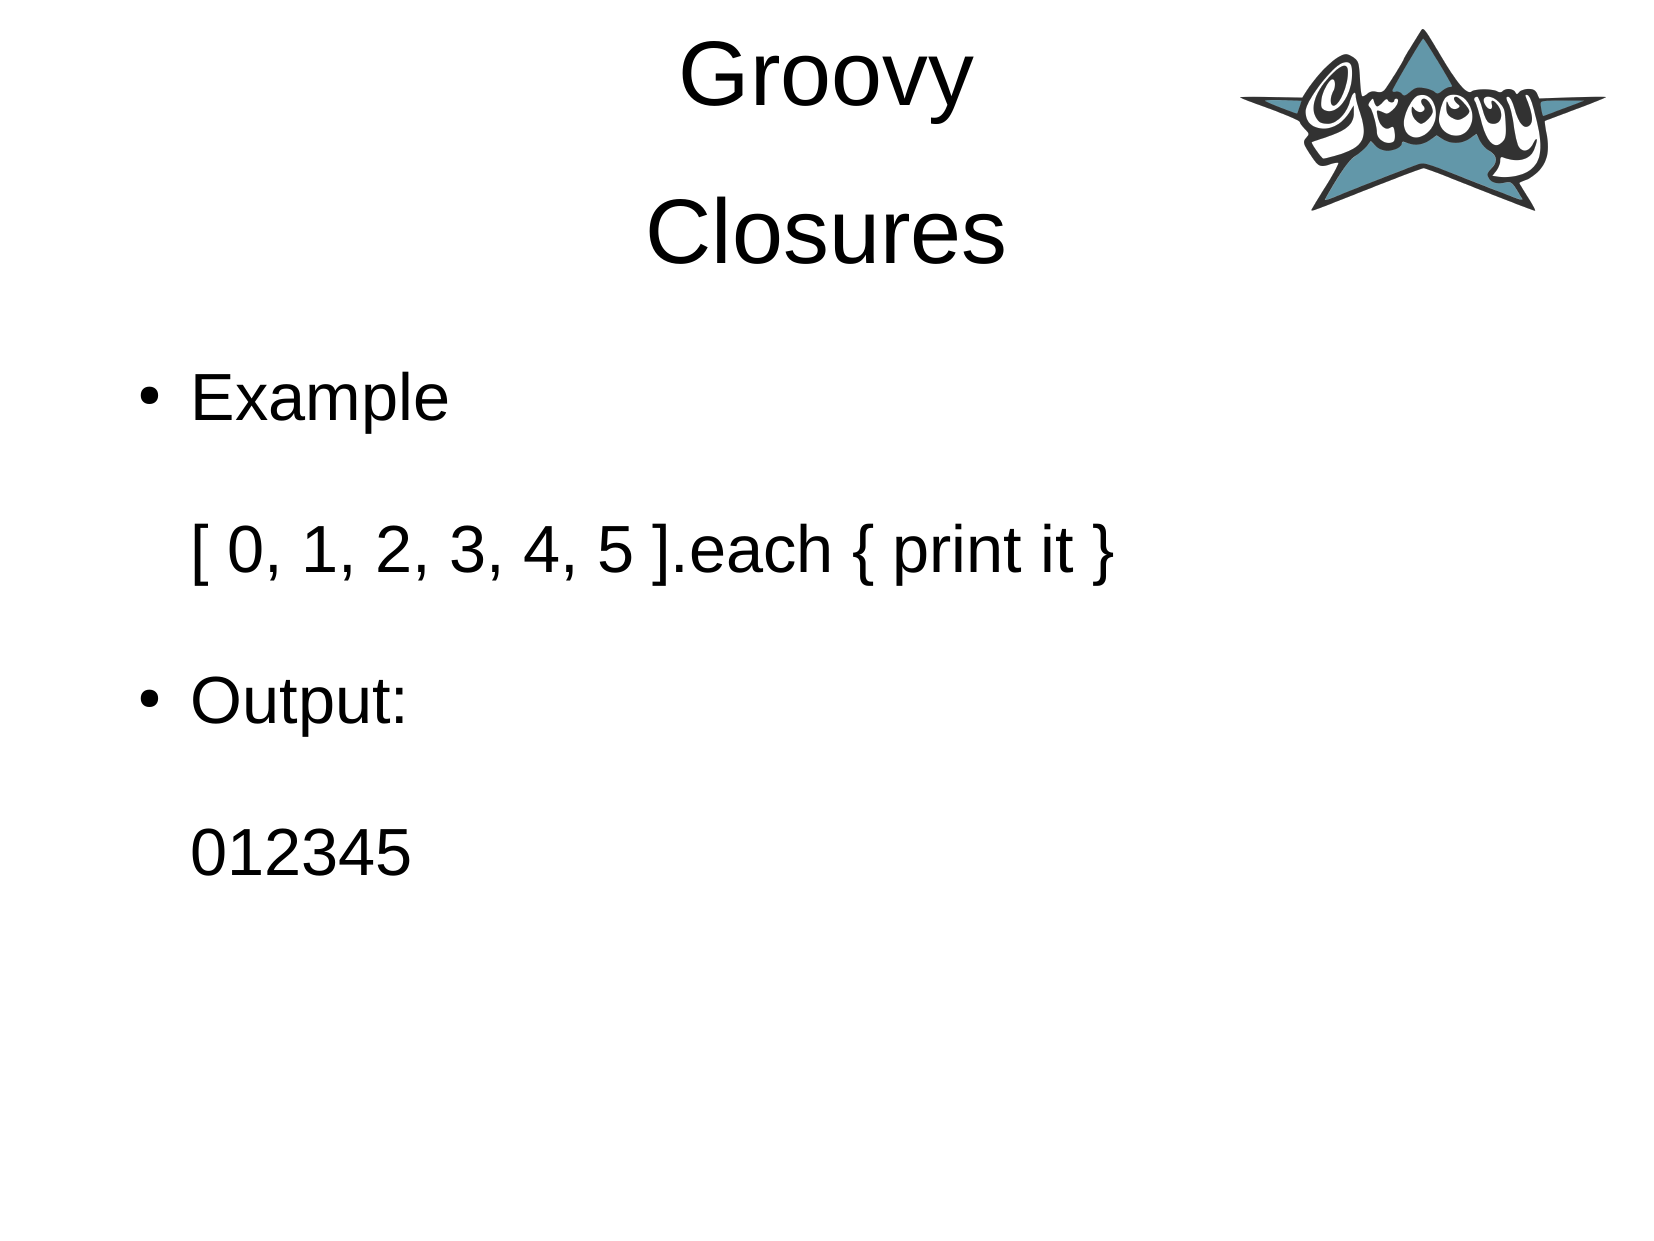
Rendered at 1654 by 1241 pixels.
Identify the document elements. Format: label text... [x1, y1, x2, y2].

picture [1240, 29, 1606, 211]
list Example [ 0, 1, 2, 3, 4, 5 ].each { print it } Output: 012345 [120, 360, 1571, 1036]
title Groovy Closures [82, 22, 1571, 284]
